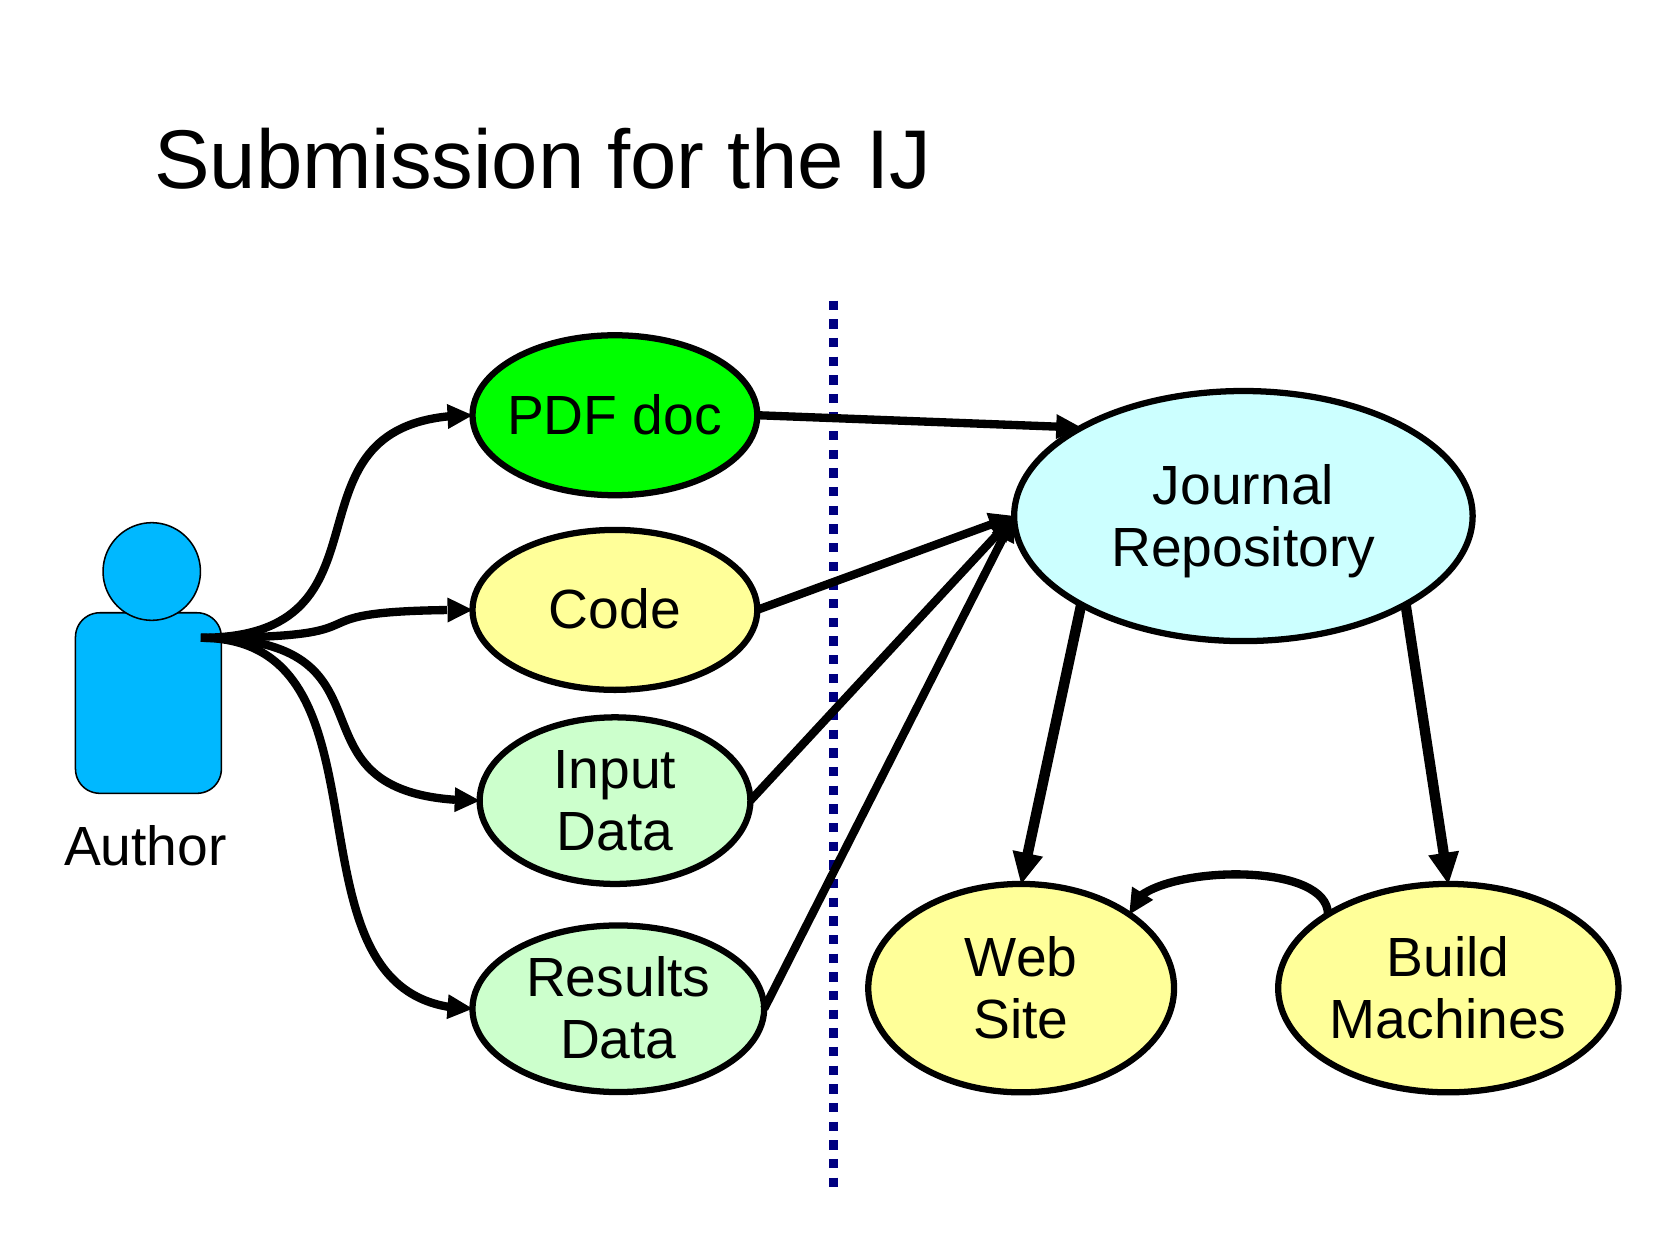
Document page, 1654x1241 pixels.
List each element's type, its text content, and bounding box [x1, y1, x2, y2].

text_box [75, 522, 222, 794]
text_box Journal Repository [1014, 391, 1473, 642]
title Submission for the IJ [139, 58, 1545, 266]
text_box Build Machines [1278, 883, 1619, 1093]
text_box Author [49, 807, 242, 886]
text_box Results Data [472, 925, 765, 1093]
text_box PDF doc [472, 335, 758, 496]
text_box Code [472, 529, 758, 690]
text_box Input Data [479, 717, 751, 884]
text_box Web Site [868, 883, 1175, 1093]
